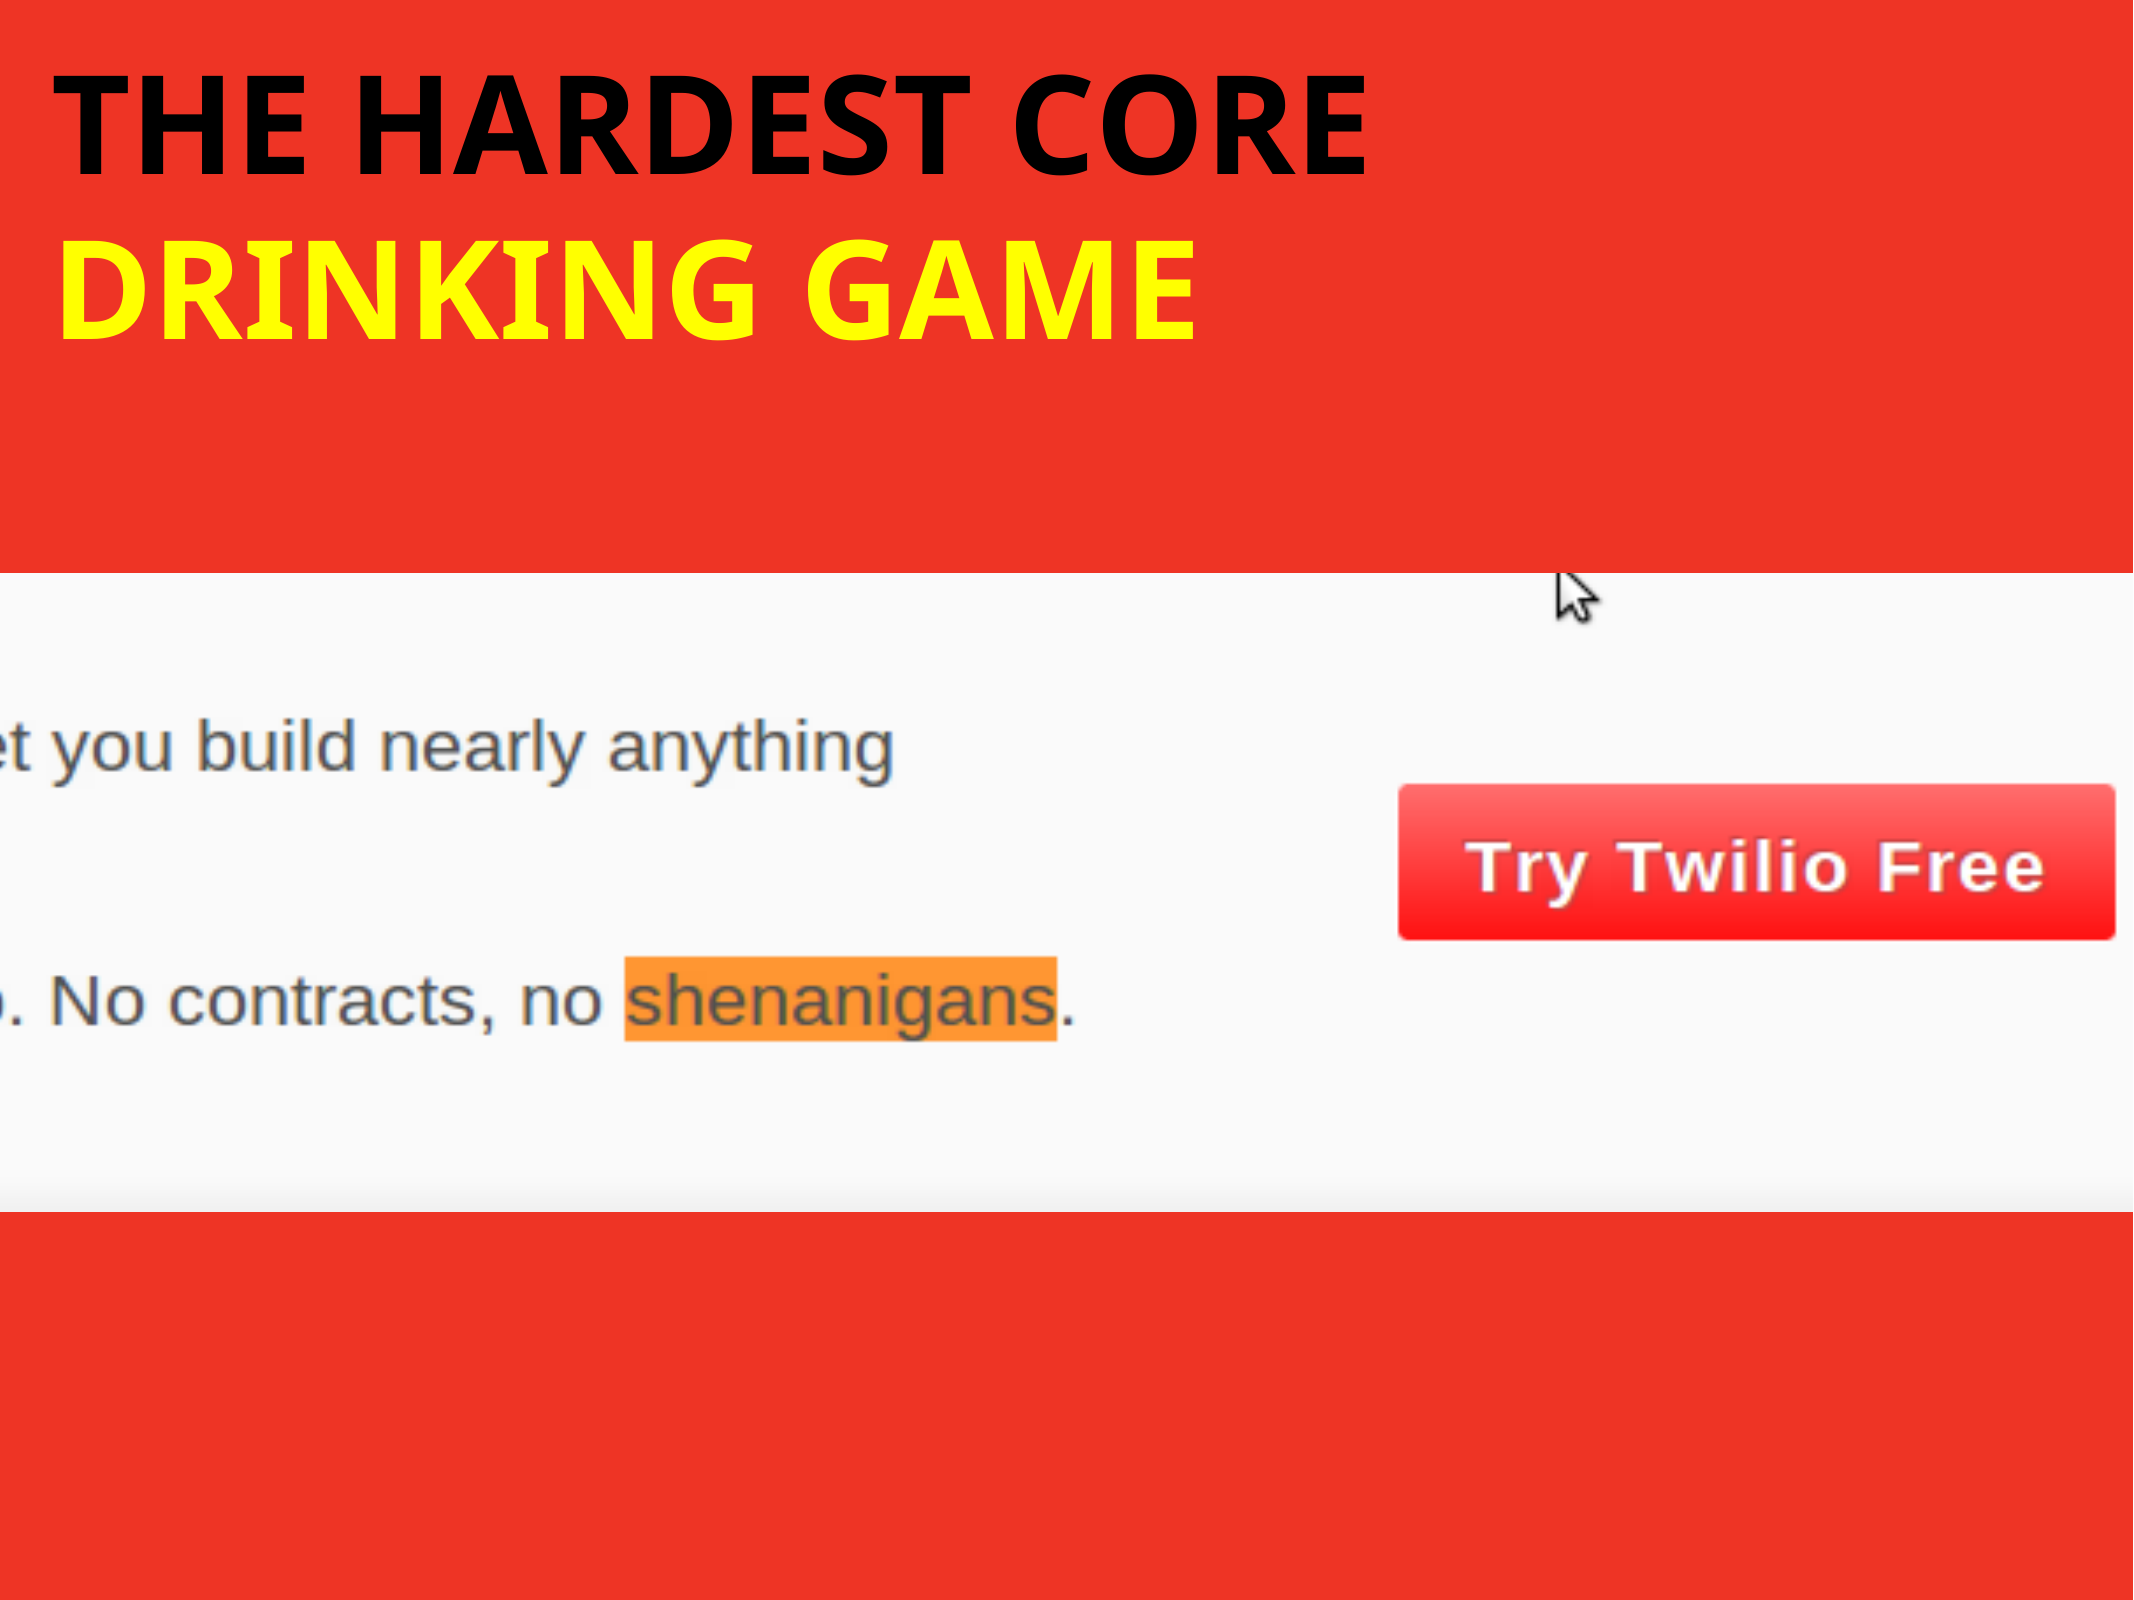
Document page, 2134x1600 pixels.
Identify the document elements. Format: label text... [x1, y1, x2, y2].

text_box THE HARDEST CORE DRINKING GAME [41, 37, 2134, 483]
picture [0, 573, 2134, 1212]
